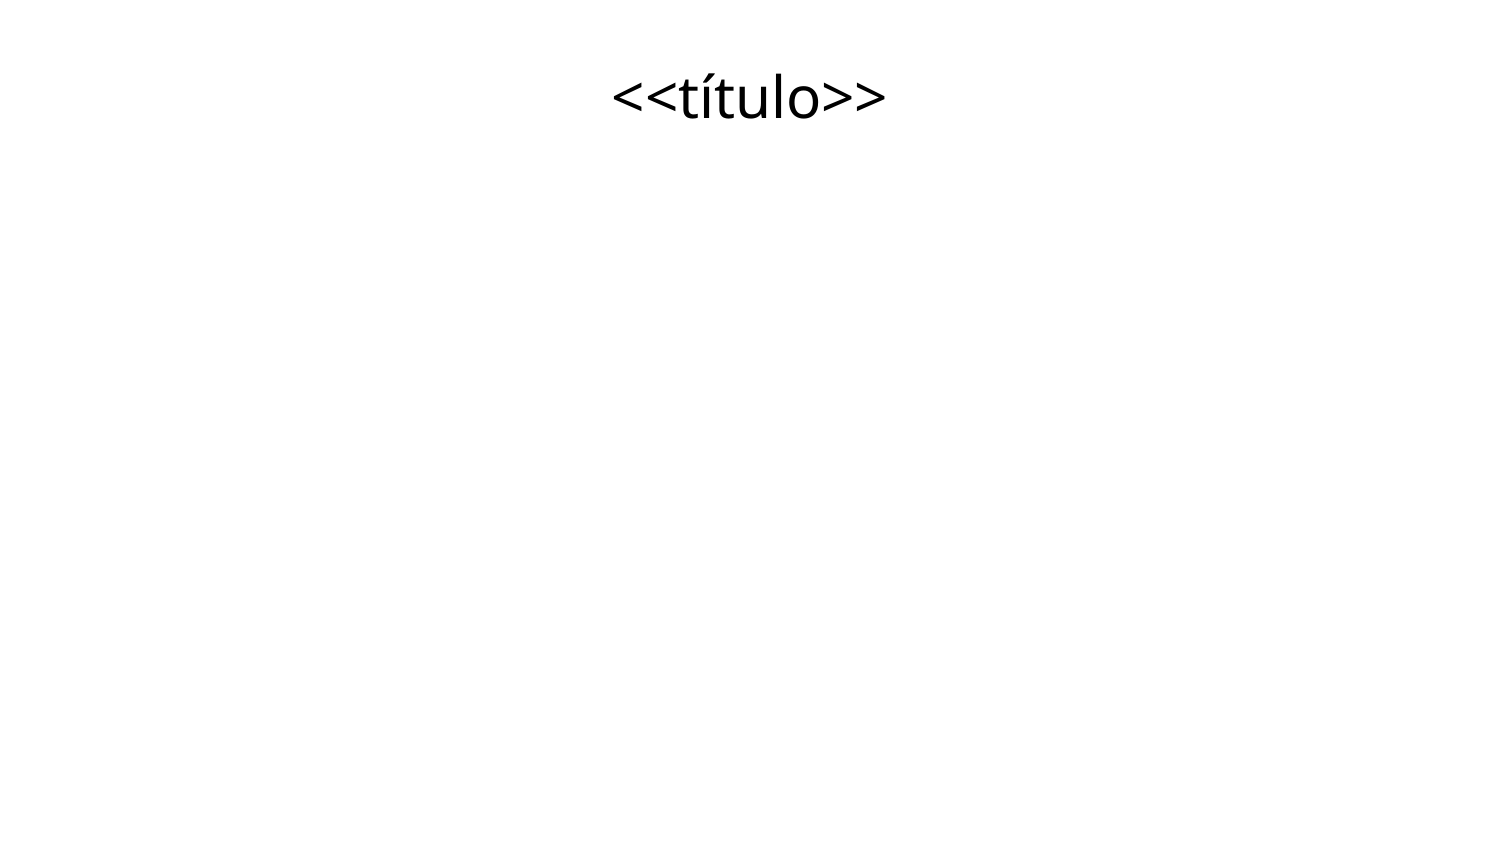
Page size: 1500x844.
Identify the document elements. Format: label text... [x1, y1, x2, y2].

text_box <<título>> [0, 45, 1500, 146]
